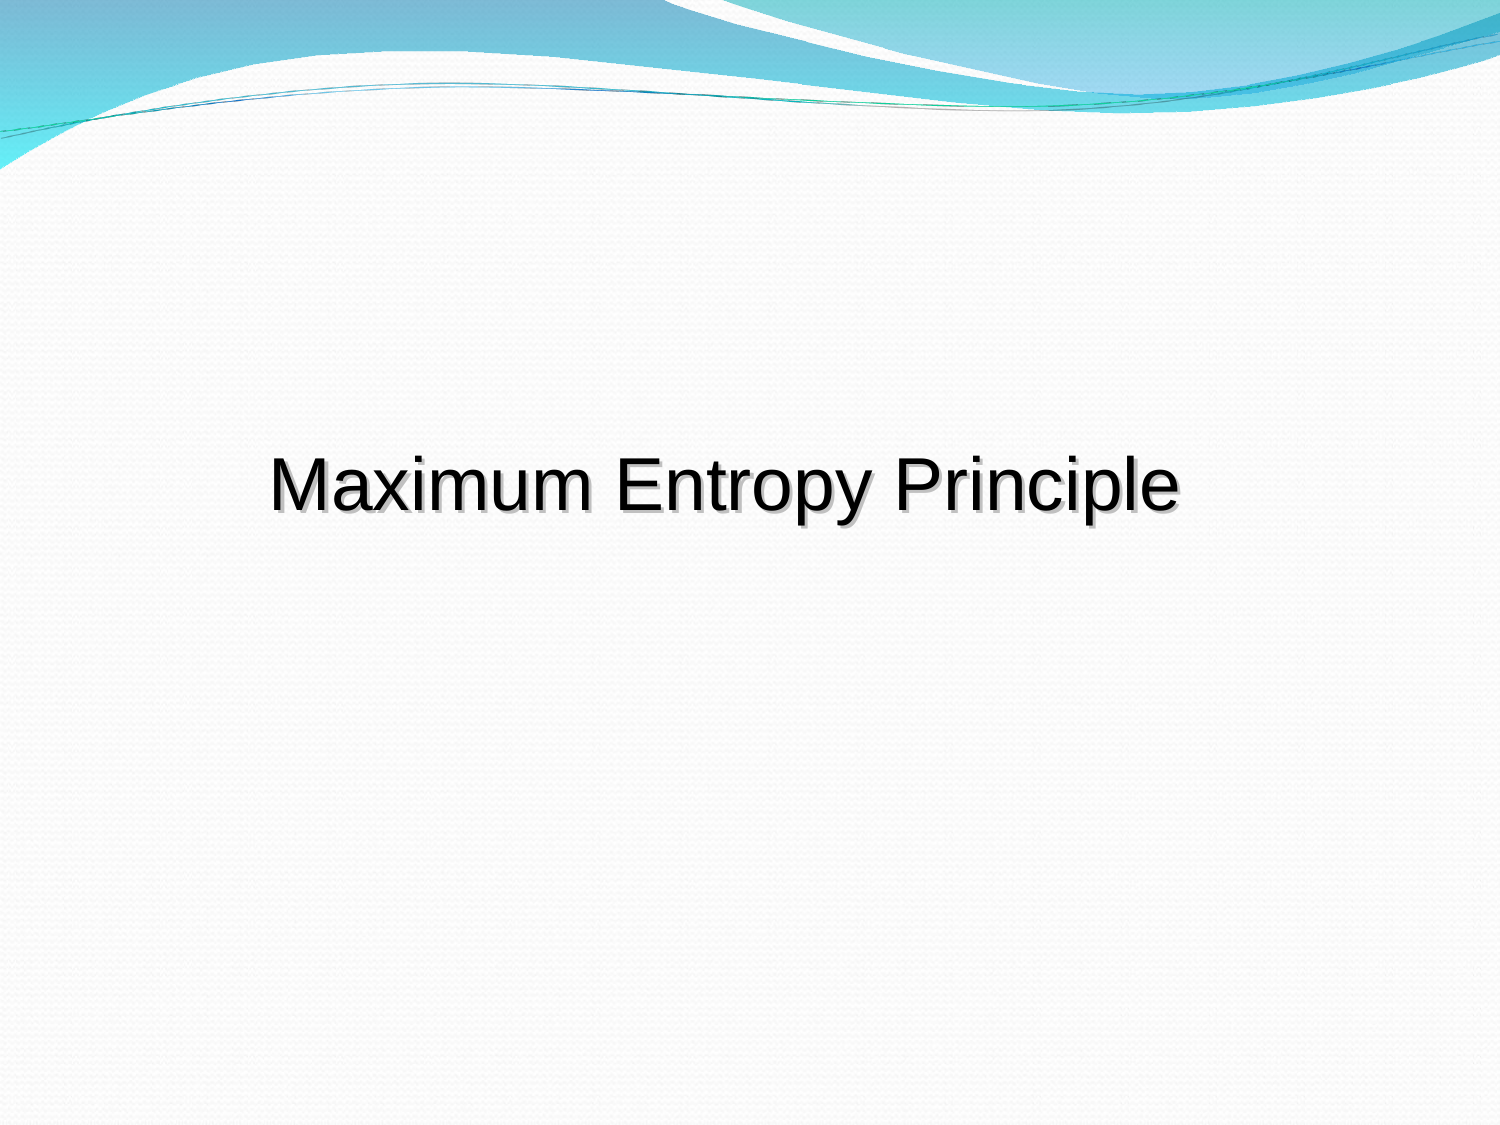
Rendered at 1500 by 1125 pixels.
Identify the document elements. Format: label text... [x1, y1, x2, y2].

picture [0, 0, 1500, 1125]
text_box Maximum Entropy Principle [253, 428, 1323, 564]
